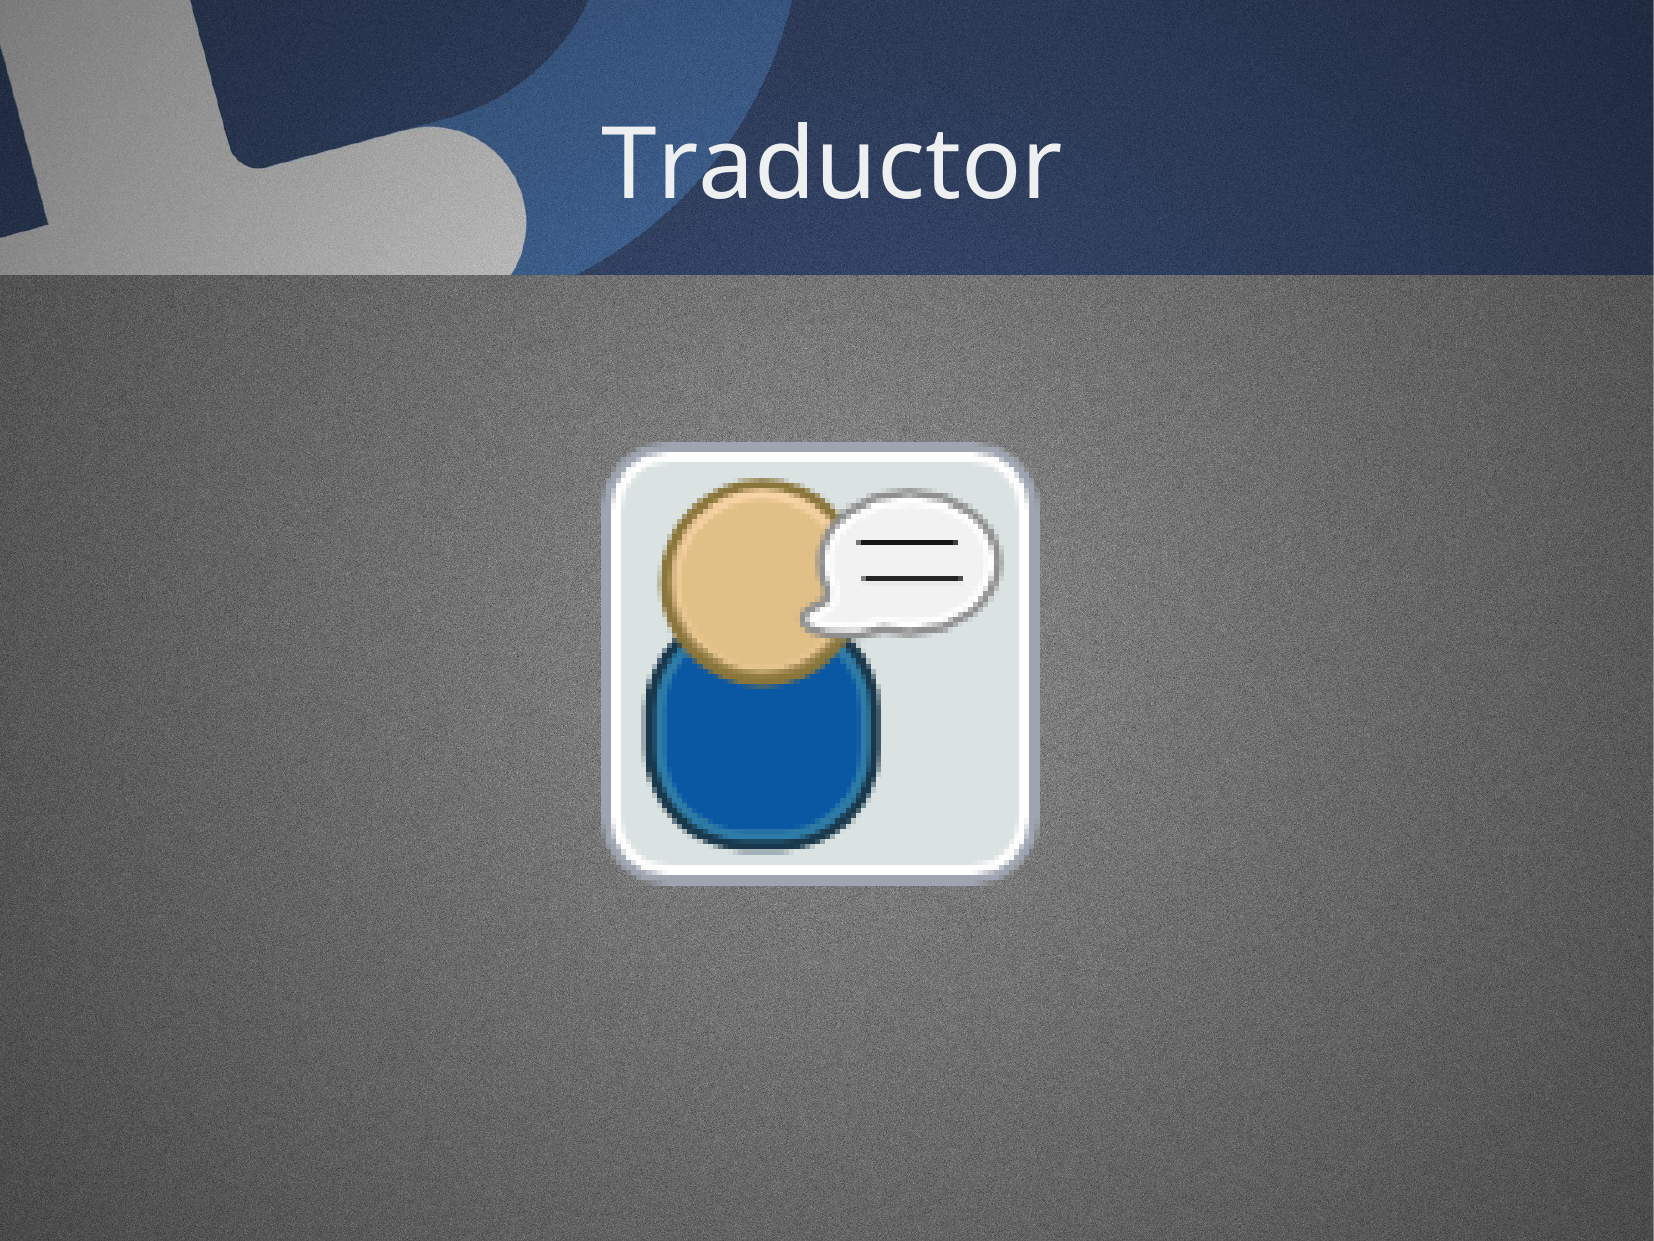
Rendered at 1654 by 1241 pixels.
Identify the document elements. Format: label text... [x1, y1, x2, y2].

text_box Traductor [88, 58, 1577, 266]
picture [0, 0, 1654, 1241]
